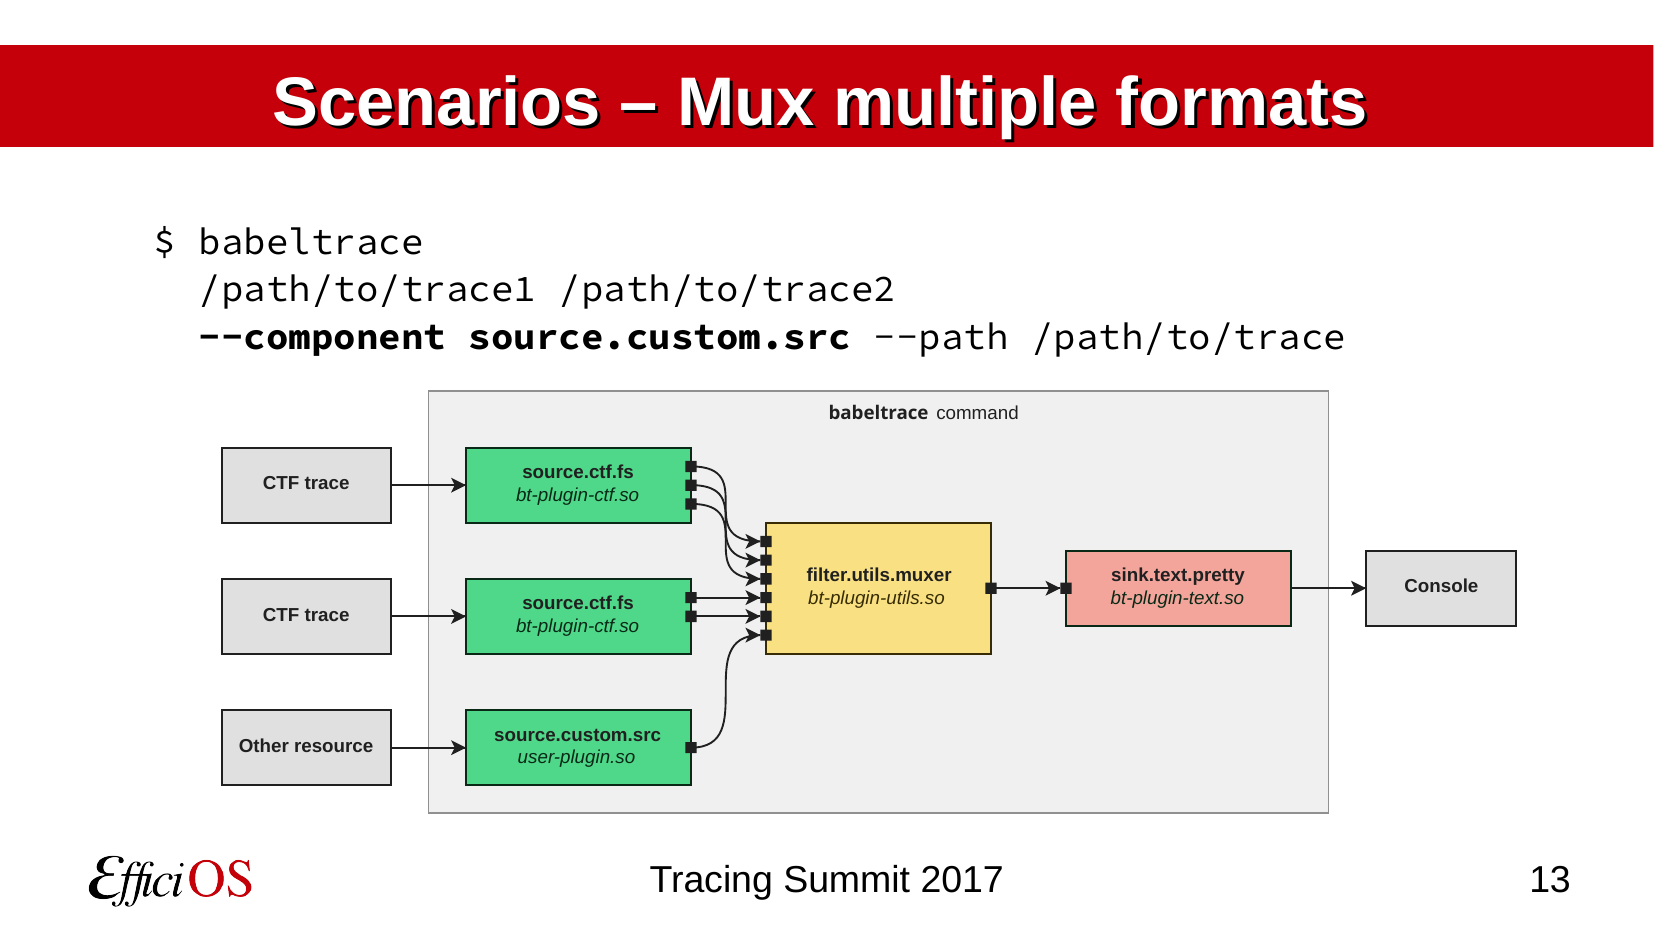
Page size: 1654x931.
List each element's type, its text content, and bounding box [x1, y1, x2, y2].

picture [82, 853, 260, 910]
text_box [82, 217, 1571, 758]
picture [220, 389, 1518, 815]
title Scenarios – Mux multiple formats [76, 24, 1565, 180]
